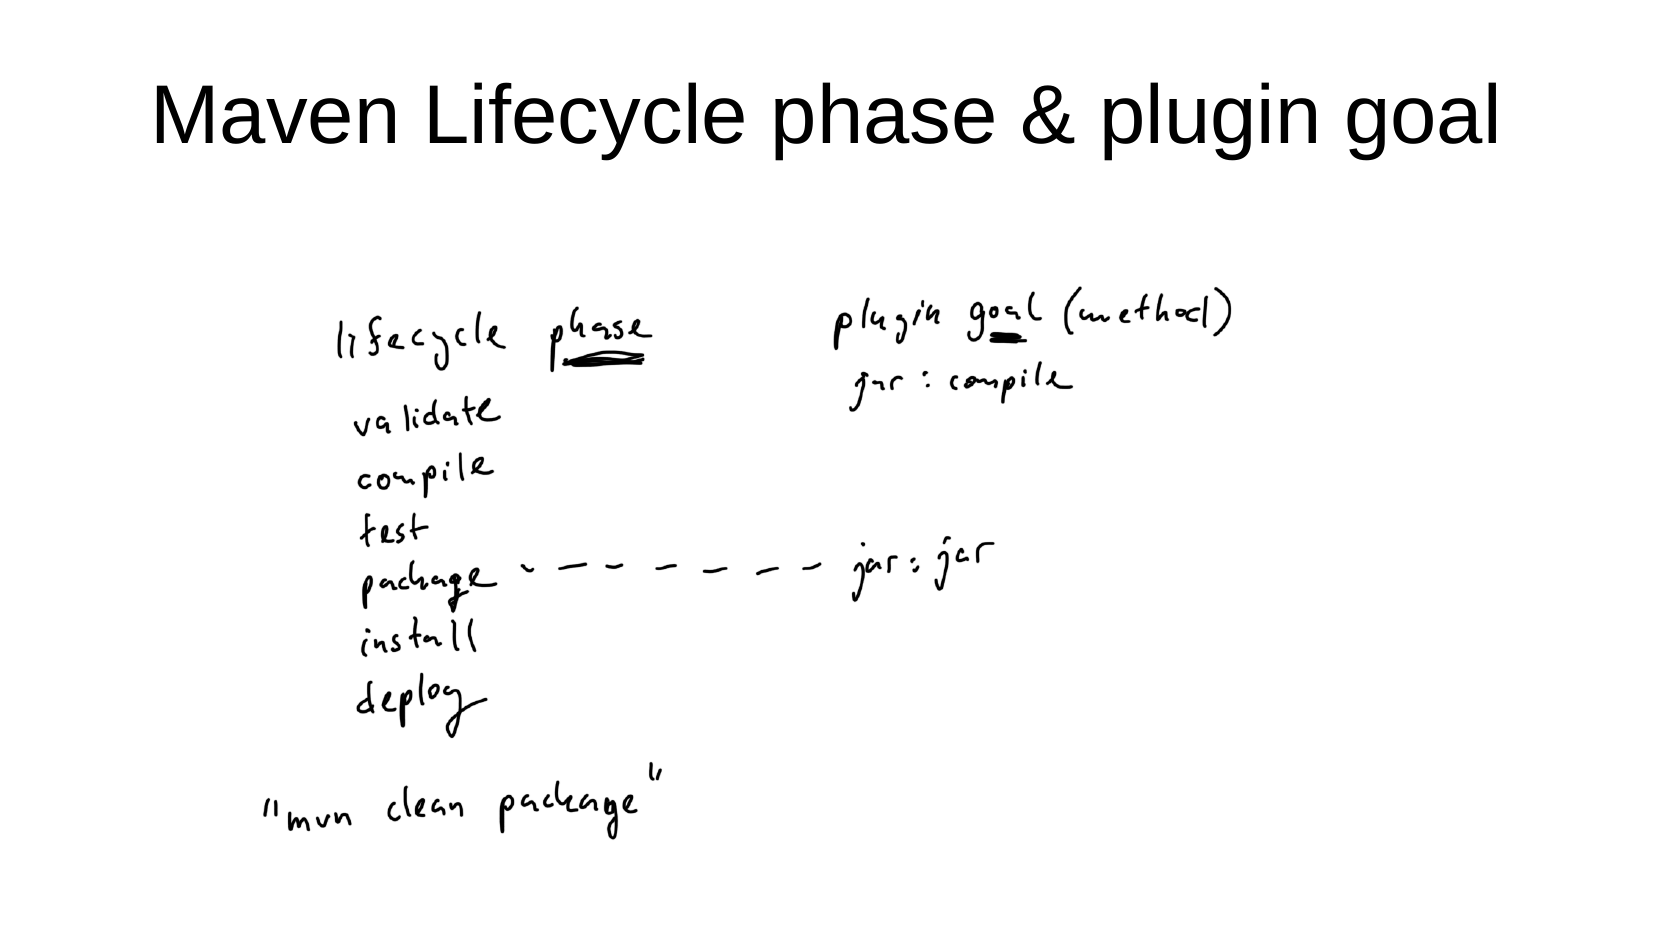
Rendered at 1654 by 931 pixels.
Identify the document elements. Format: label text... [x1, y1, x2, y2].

picture [152, 225, 1313, 899]
title Maven Lifecycle phase & plugin goal [82, 37, 1571, 193]
